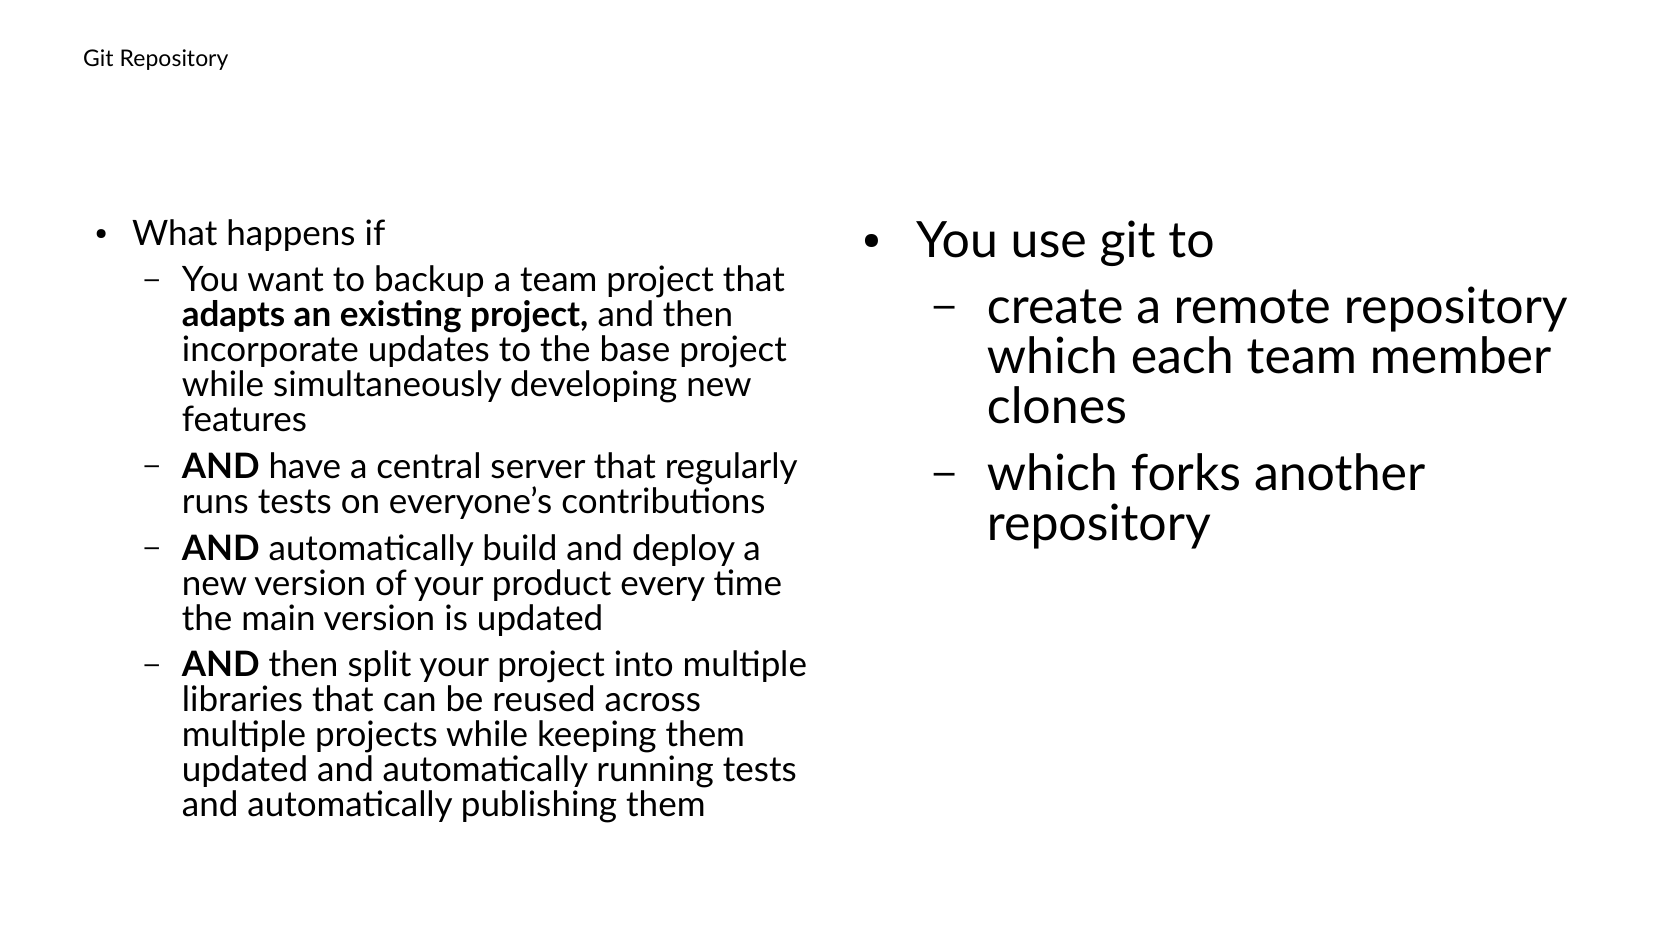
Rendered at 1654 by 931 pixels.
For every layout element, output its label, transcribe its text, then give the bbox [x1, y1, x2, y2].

list You use git to create a remote repository which each team member clones which forks another repository [845, 217, 1572, 839]
title Git Repository [83, 0, 1571, 119]
list What happens if You want to backup a team project that adapts an existing project, and then incorporate updates to the base project while simultaneously developing new features AND have a central server that regularly runs tests on everyone’s contributions AND automatically build and deploy a new version of your product every time the main version is updated AND then split your project into multiple libraries that can be reused across multiple projects while keeping them updated and automatically running tests and automatically publishing them [82, 217, 809, 839]
